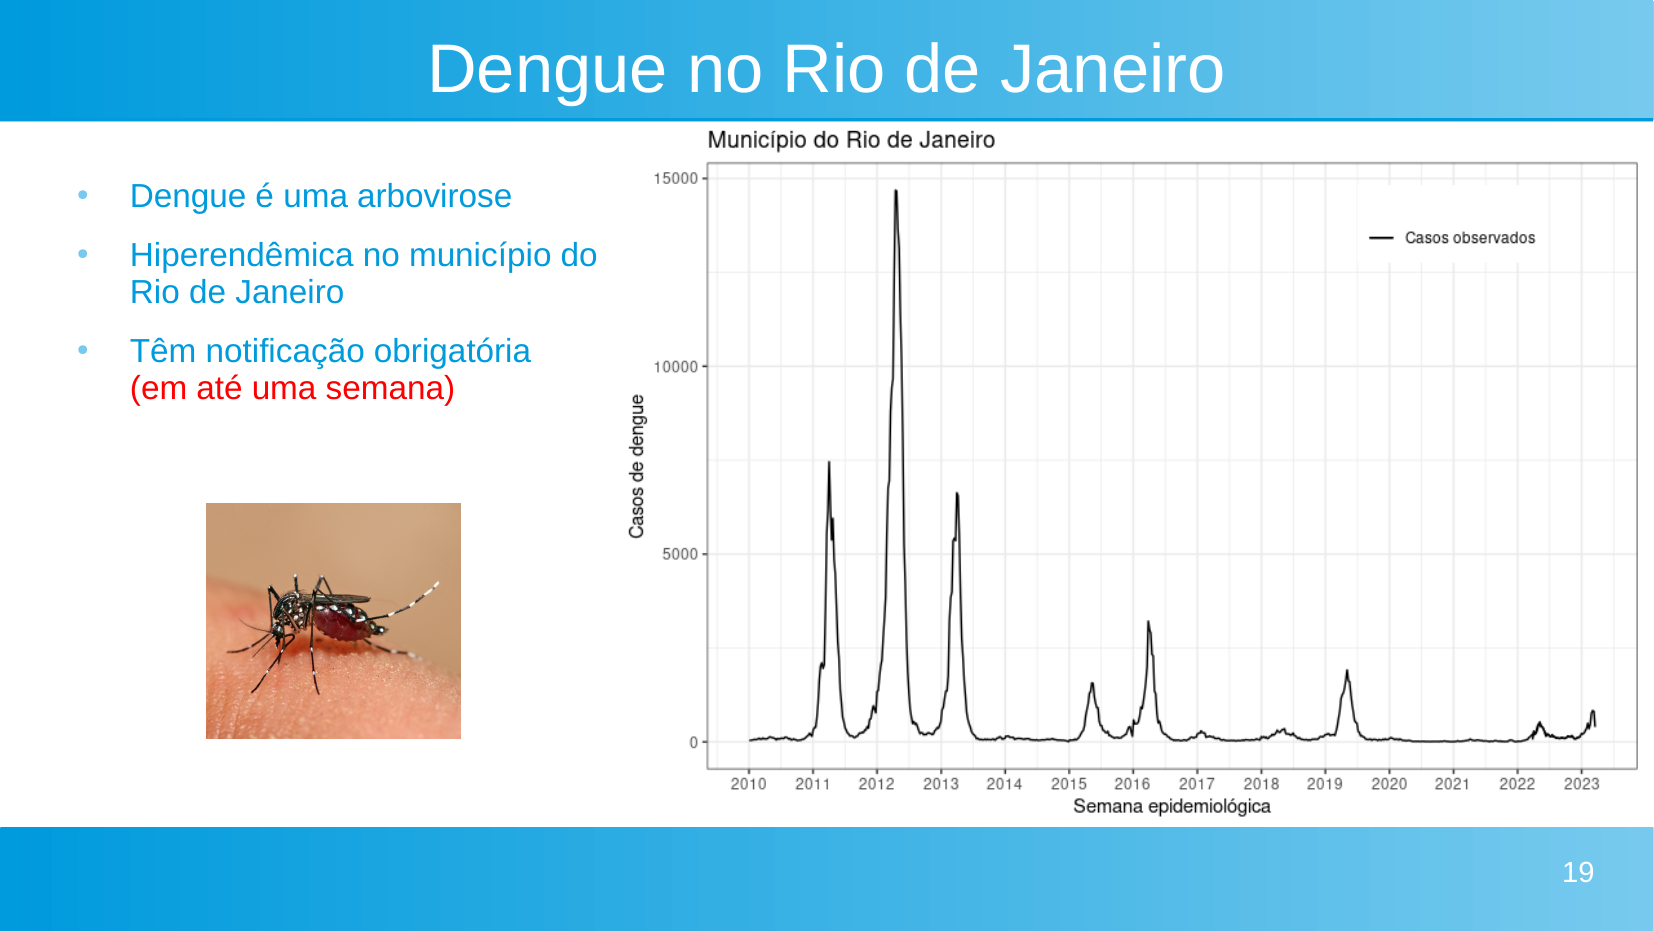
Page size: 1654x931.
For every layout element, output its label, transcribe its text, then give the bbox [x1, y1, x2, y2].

list Dengue é uma arbovirose Hiperendêmica no município do Rio de Janeiro Têm notificação obrigatória (em até uma semana) [59, 177, 620, 768]
picture [206, 503, 461, 739]
title Dengue no Rio de Janeiro [59, 29, 1595, 108]
picture [620, 122, 1647, 827]
